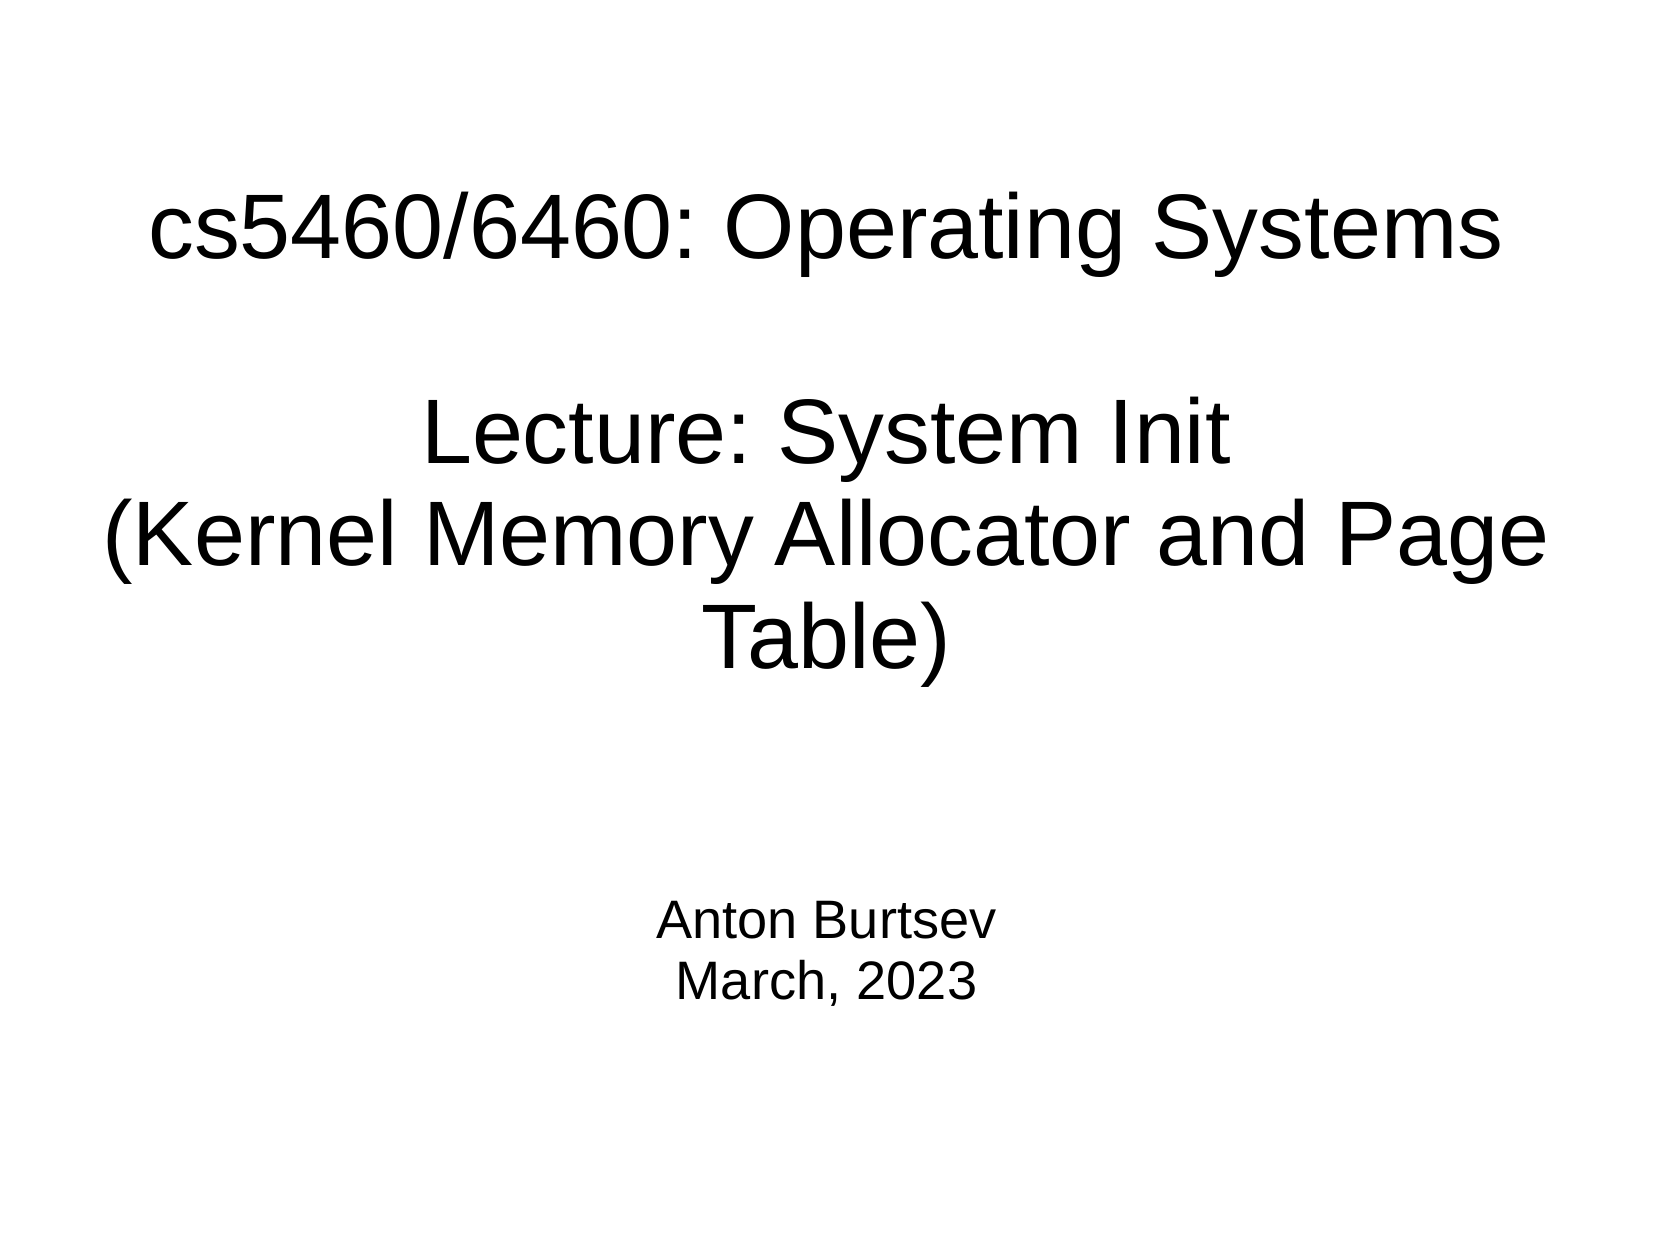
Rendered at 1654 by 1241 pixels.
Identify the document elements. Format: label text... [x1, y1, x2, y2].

subtitle Anton Burtsev March, 2023 [82, 637, 1571, 1109]
title cs5460/6460: Operating Systems Lecture: System Init (Kernel Memory Allocator and Page Table) [82, 113, 1571, 637]
